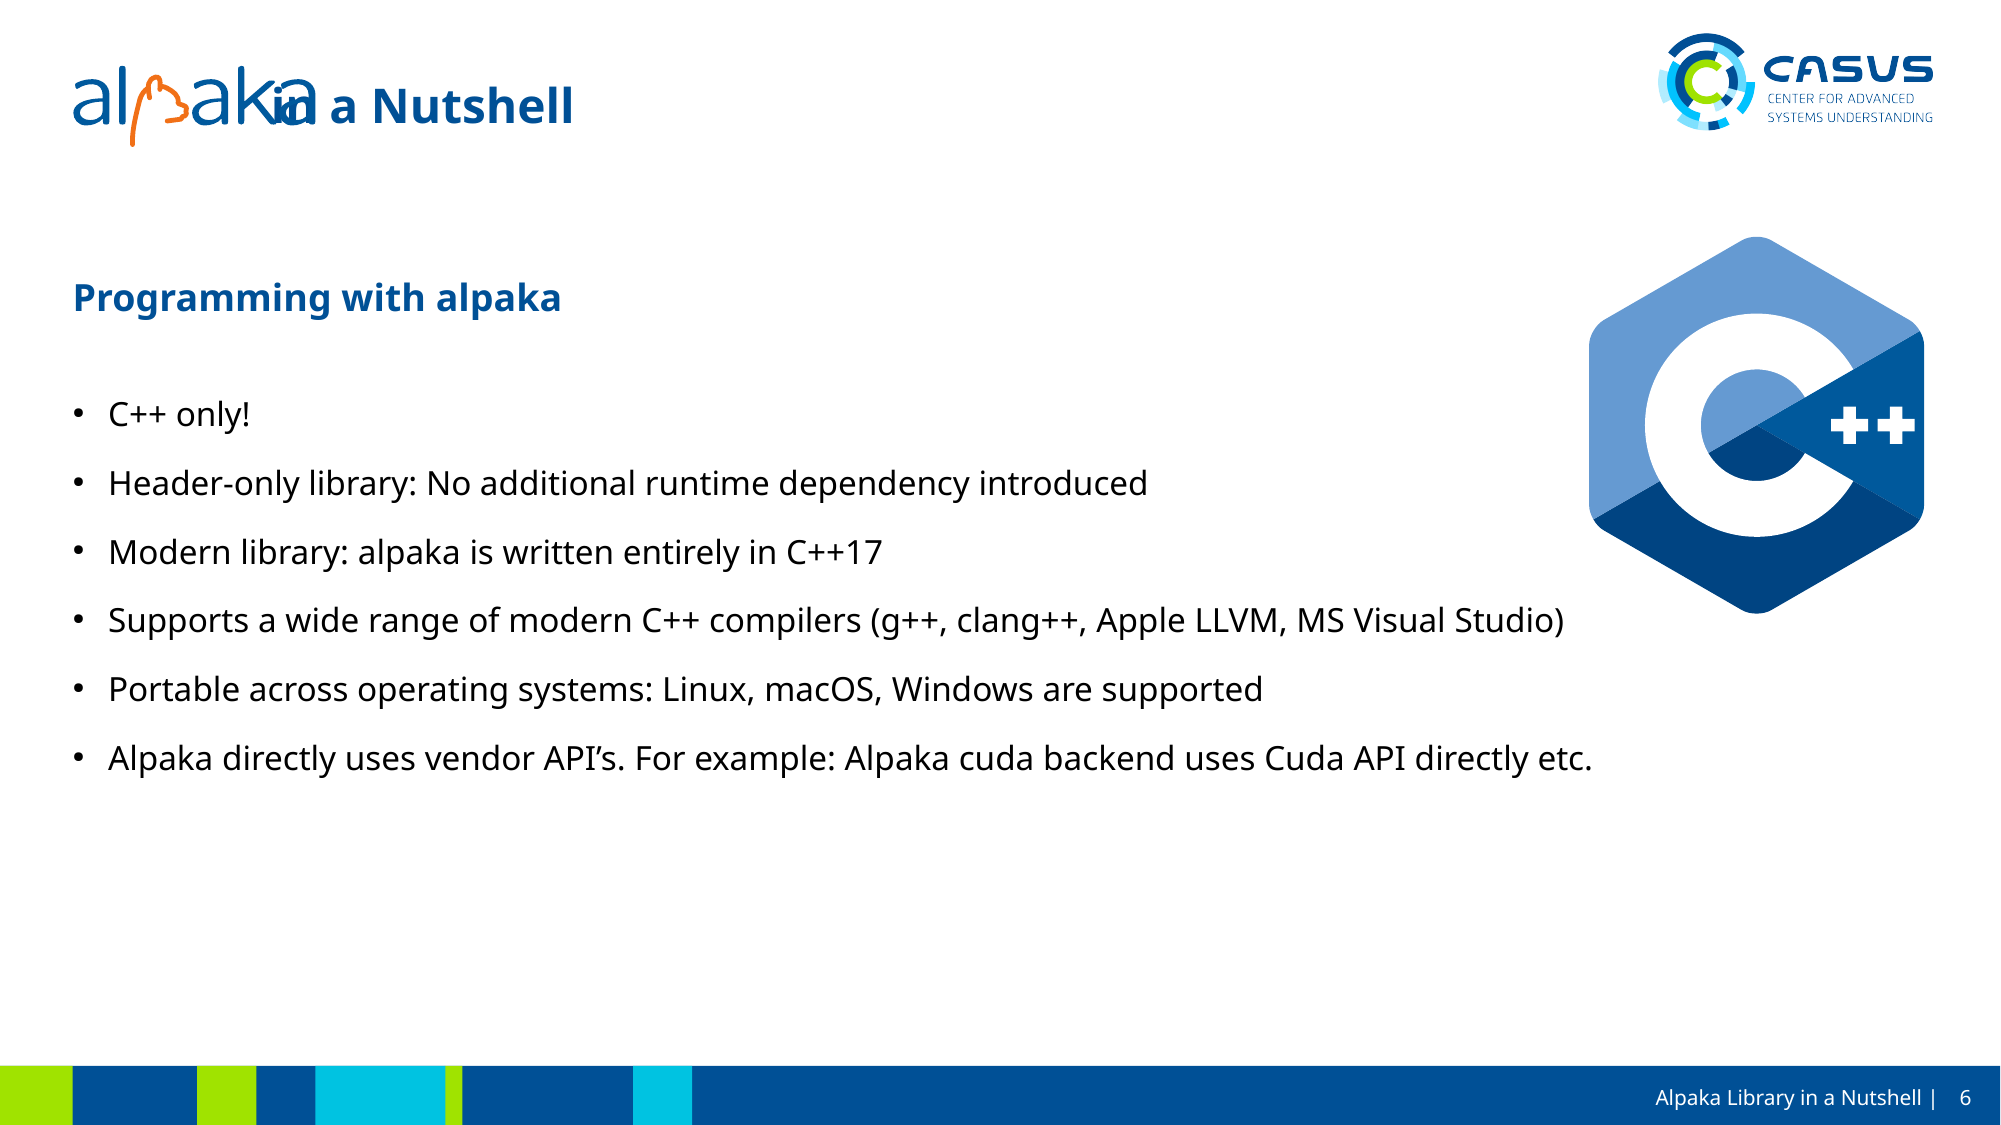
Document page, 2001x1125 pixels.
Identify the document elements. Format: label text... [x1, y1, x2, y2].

picture [1658, 33, 1933, 131]
list Programming with alpaka C++ only! Header-only library: No additional runtime dependency introduced Modern library: alpaka is written entirely in C++17 Supports a wide range of modern C++ compilers (g++, clang++, Apple LLVM, MS Visual Studio) Portable across operating systems: Linux, macOS, Windows are supported Alpaka directly uses vendor API’s. For example: Alpaka cuda backend uses Cuda API directly etc. [72, 271, 1620, 934]
picture [1588, 236, 1925, 615]
picture [72, 64, 317, 148]
title in a Nutshell [317, 70, 709, 139]
